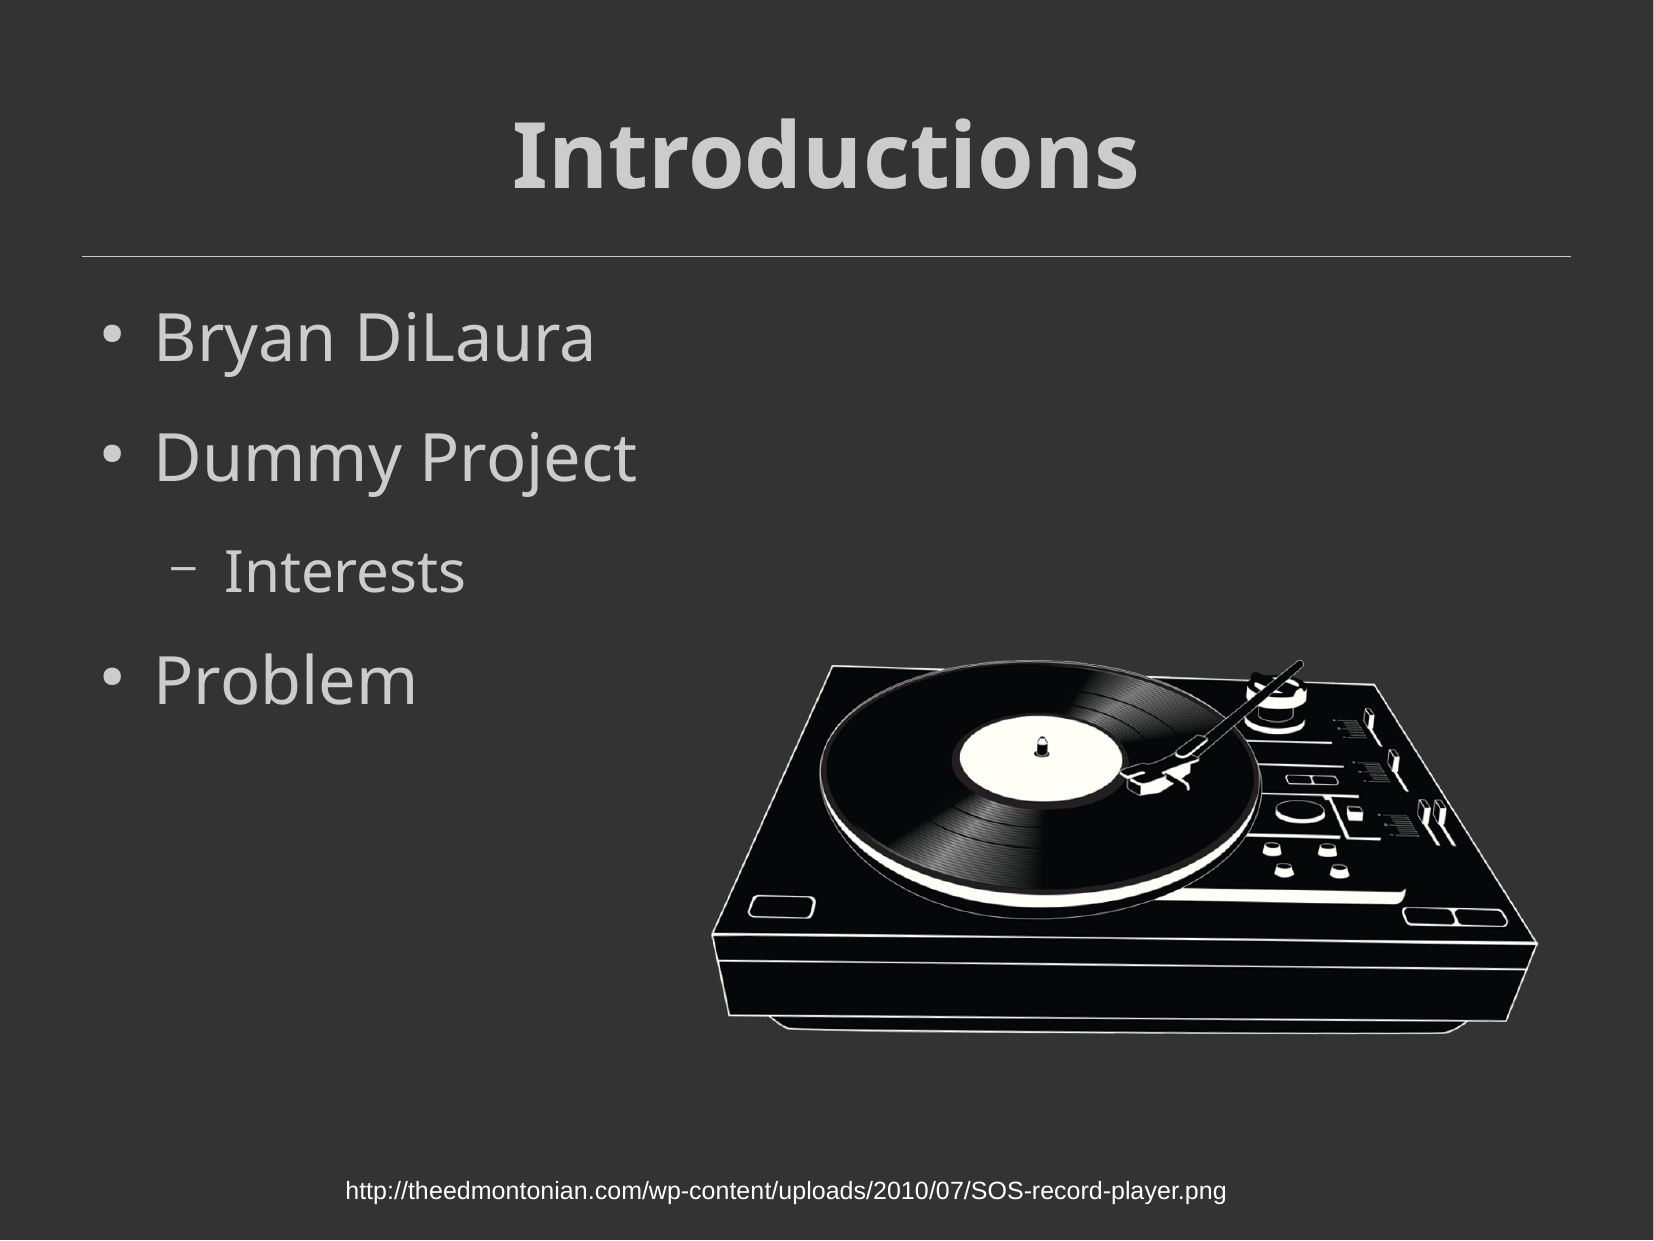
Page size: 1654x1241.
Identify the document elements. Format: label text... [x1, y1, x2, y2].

picture [620, 550, 1650, 1151]
text_box http://theedmontonian.com/wp-content/uploads/2010/07/SOS-record-player.png [330, 1169, 1335, 1213]
list Bryan DiLaura Dummy Project Interests Problem [82, 290, 1571, 1010]
title Introductions [82, 49, 1571, 257]
